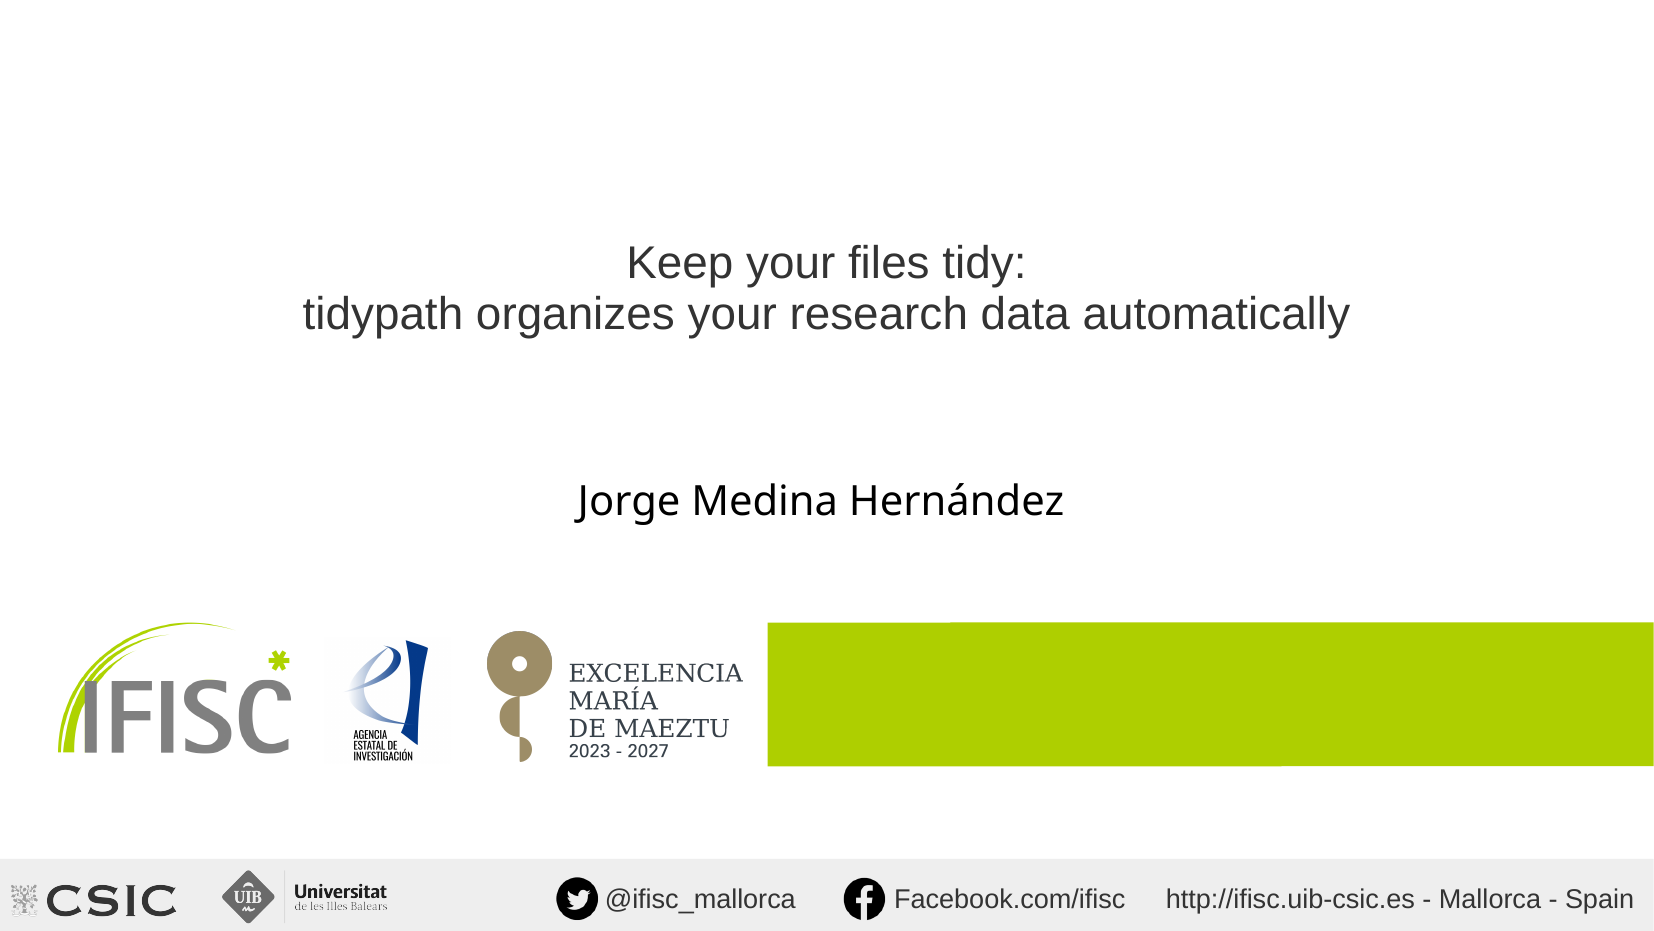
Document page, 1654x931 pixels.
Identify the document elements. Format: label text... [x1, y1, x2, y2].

picture [0, 858, 209, 931]
text_box Keep your files tidy: tidypath organizes your research data automatically [0, 183, 1654, 393]
picture [324, 637, 451, 764]
picture [555, 876, 599, 921]
picture [842, 876, 886, 921]
text_box Jorge Medina Hernández [448, 465, 1194, 532]
picture [213, 860, 396, 931]
picture [487, 631, 743, 762]
picture [47, 616, 305, 760]
